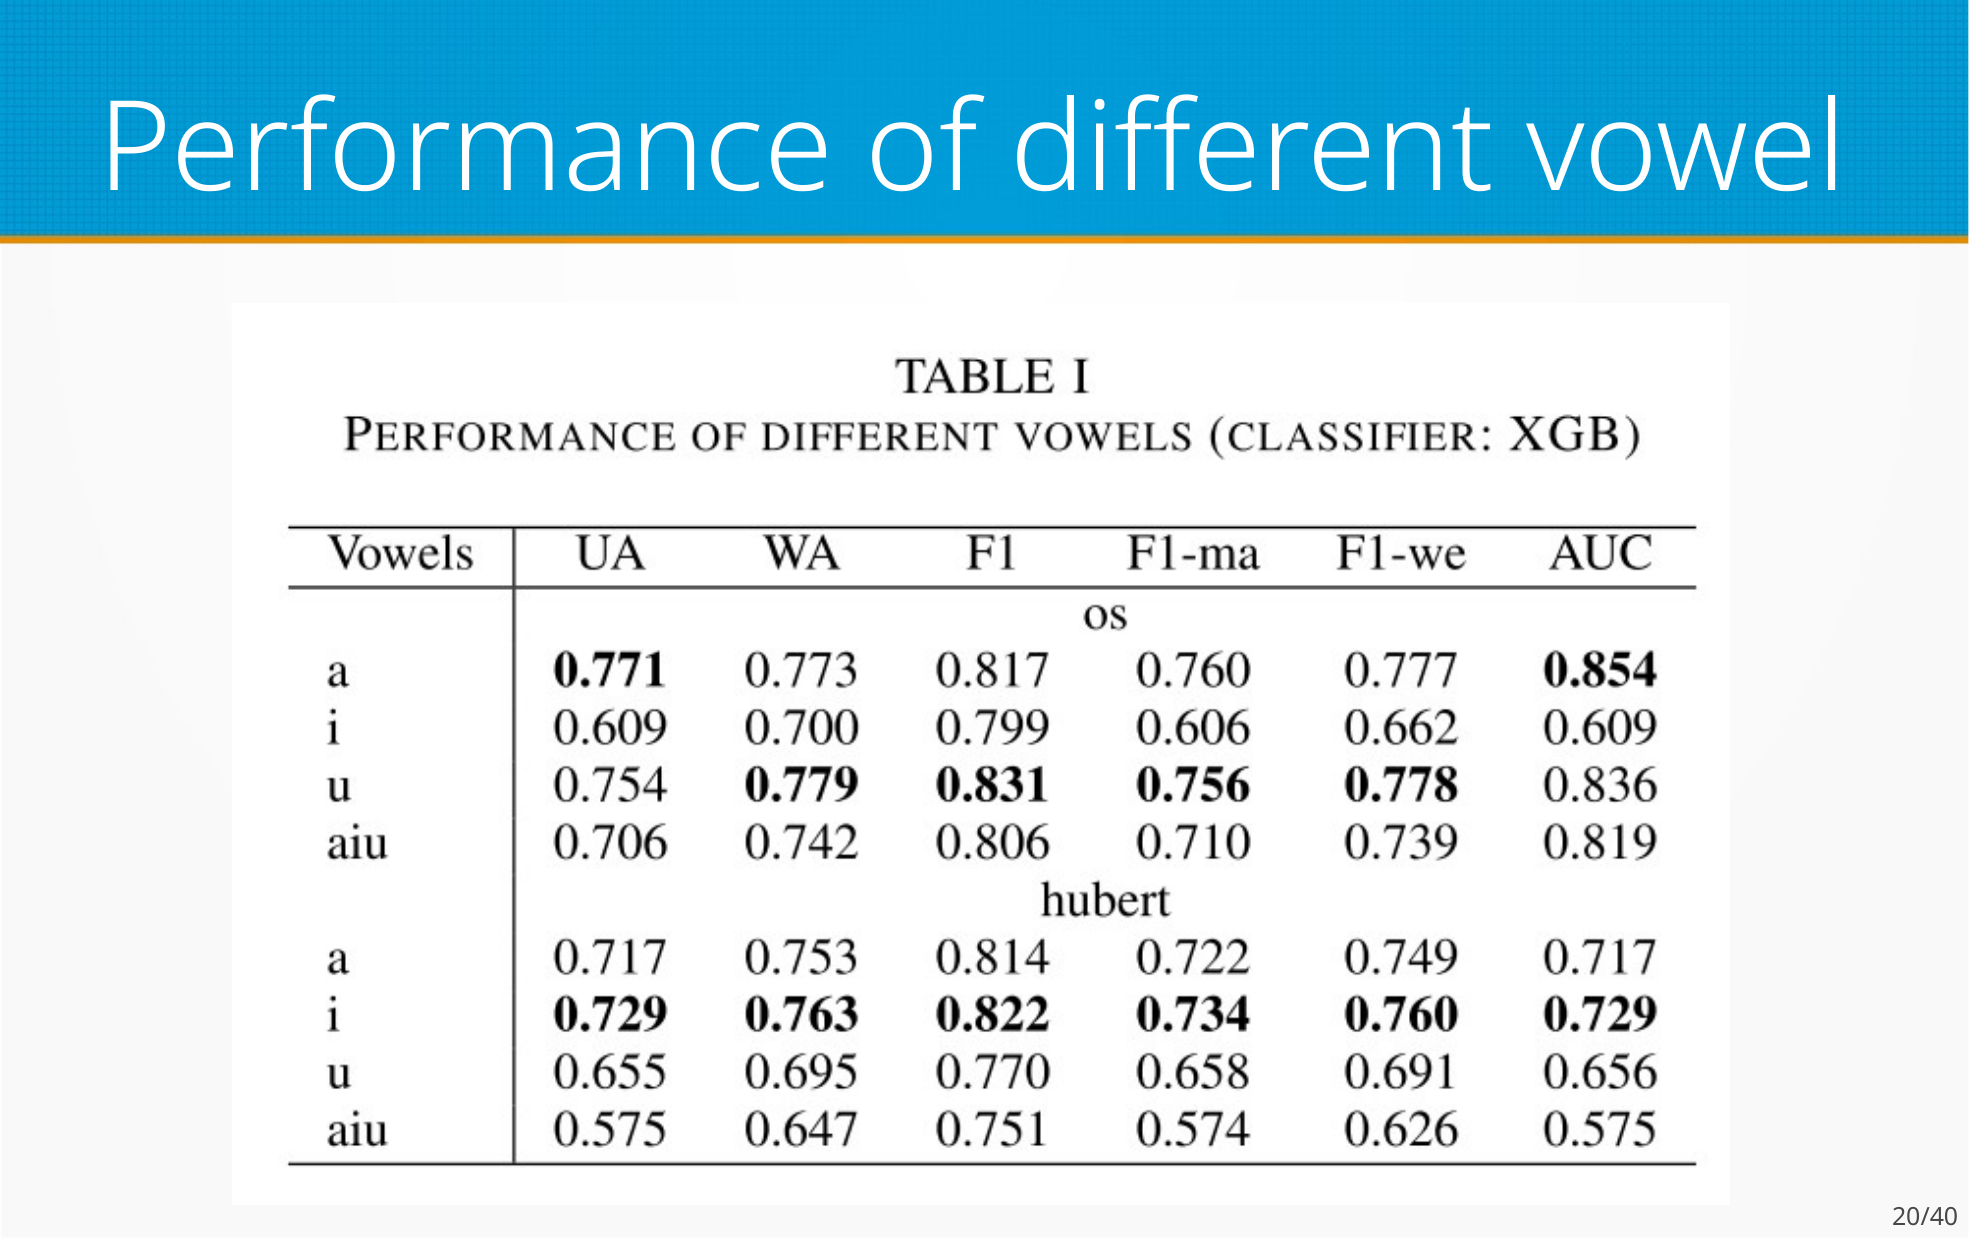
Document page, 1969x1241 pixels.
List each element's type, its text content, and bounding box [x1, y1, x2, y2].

picture [0, 233, 1969, 1241]
title Performance of different vowel [98, 19, 1870, 227]
